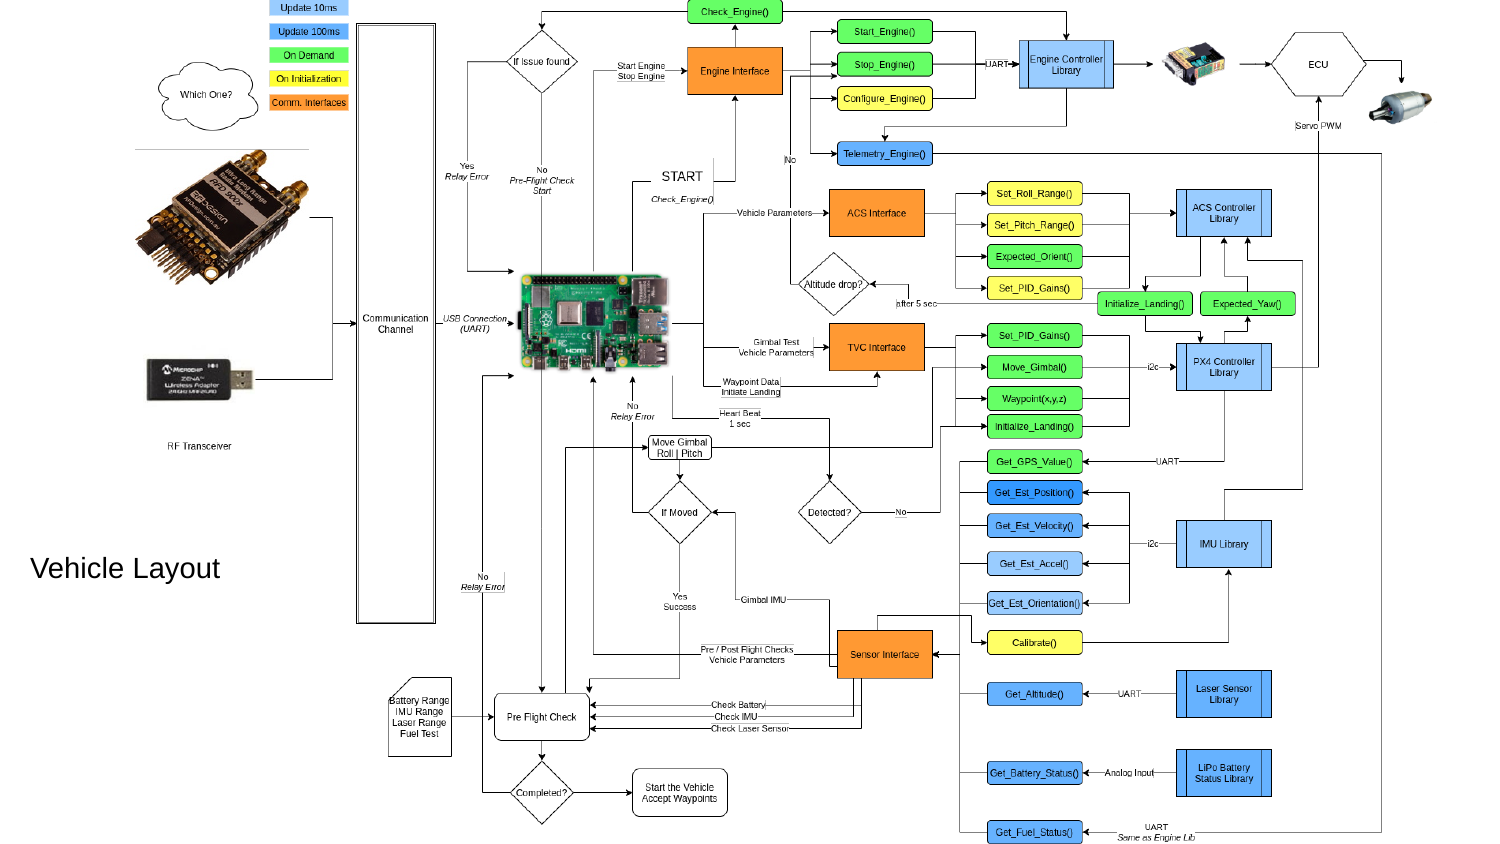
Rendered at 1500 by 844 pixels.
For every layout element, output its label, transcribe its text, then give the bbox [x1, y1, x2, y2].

picture [135, 0, 1437, 844]
title Vehicle Layout [30, 521, 135, 616]
